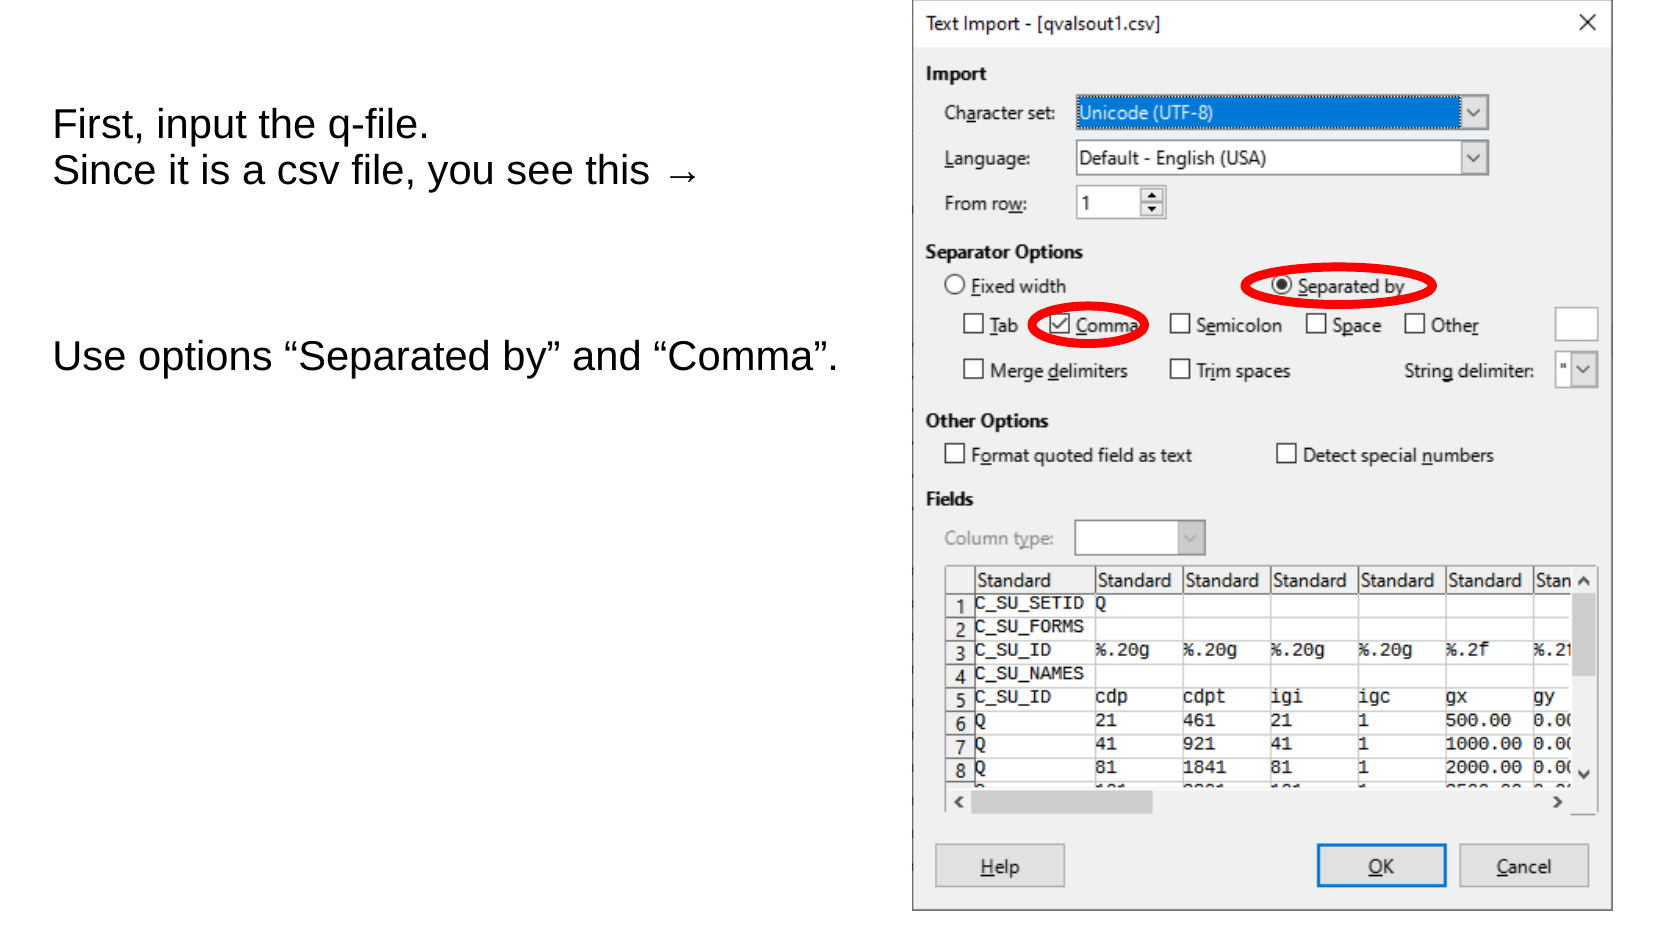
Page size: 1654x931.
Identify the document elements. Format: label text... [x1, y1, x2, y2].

text_box [1031, 305, 1145, 344]
text_box [1244, 266, 1433, 305]
text_box First, input the q-file. Since it is a csv file, you see this → Use options “Separated by” and “Comma”. [37, 0, 873, 870]
picture [912, 0, 1613, 911]
